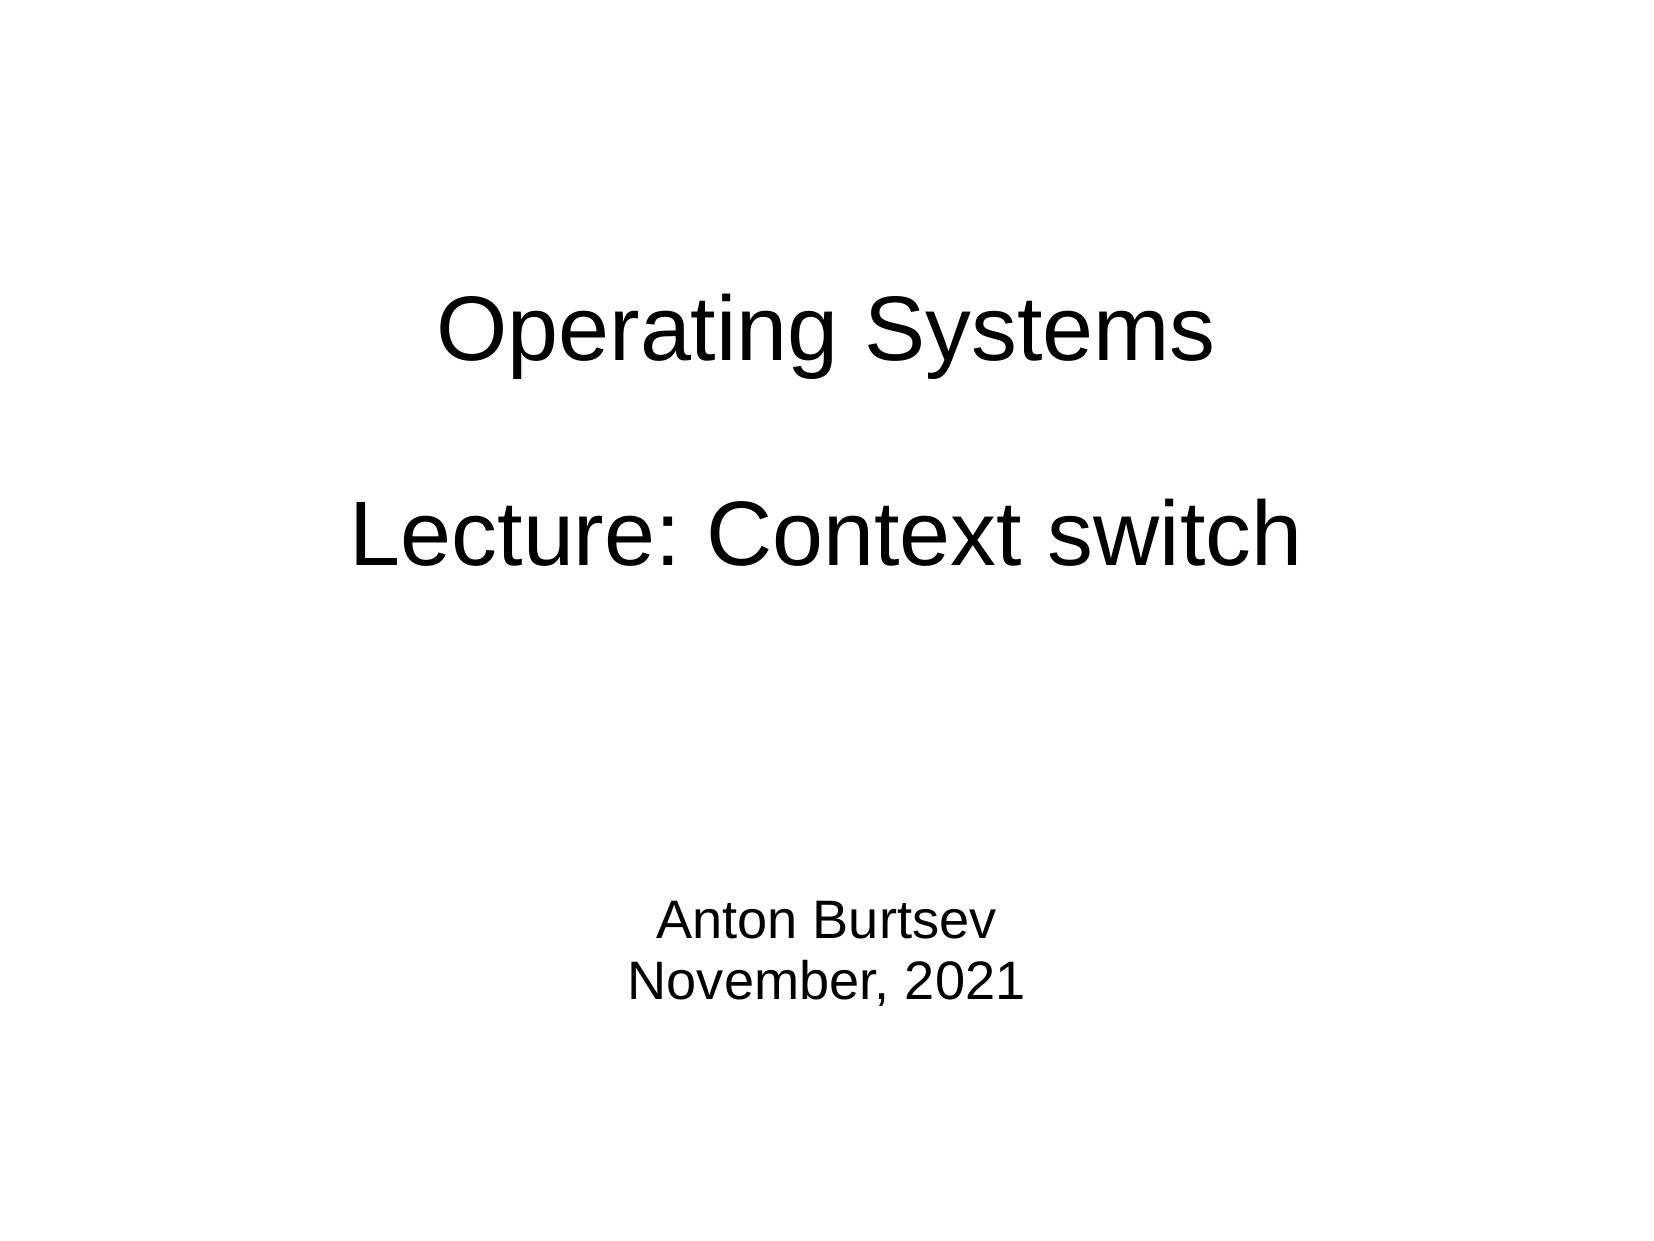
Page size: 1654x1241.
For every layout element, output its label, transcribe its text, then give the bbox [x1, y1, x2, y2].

title Operating Systems Lecture: Context switch [82, 113, 1571, 637]
subtitle Anton Burtsev November, 2021 [82, 637, 1571, 1109]
